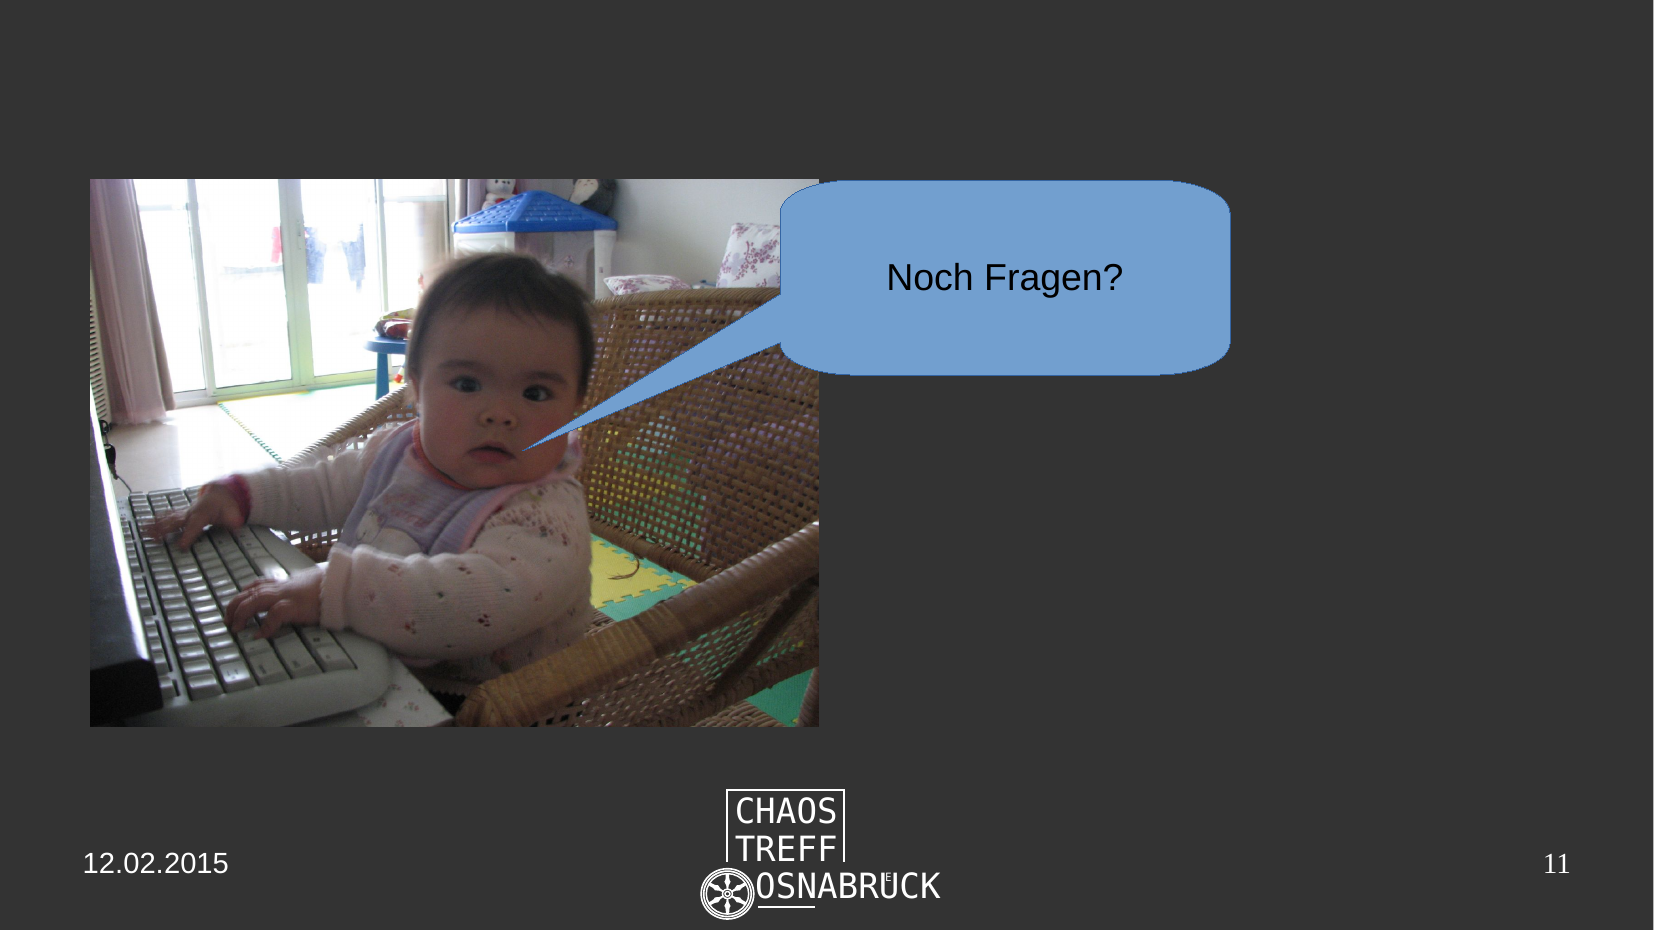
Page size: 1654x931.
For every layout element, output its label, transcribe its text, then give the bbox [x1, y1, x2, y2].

text_box Noch Fragen? [522, 180, 1231, 451]
picture [90, 179, 819, 727]
